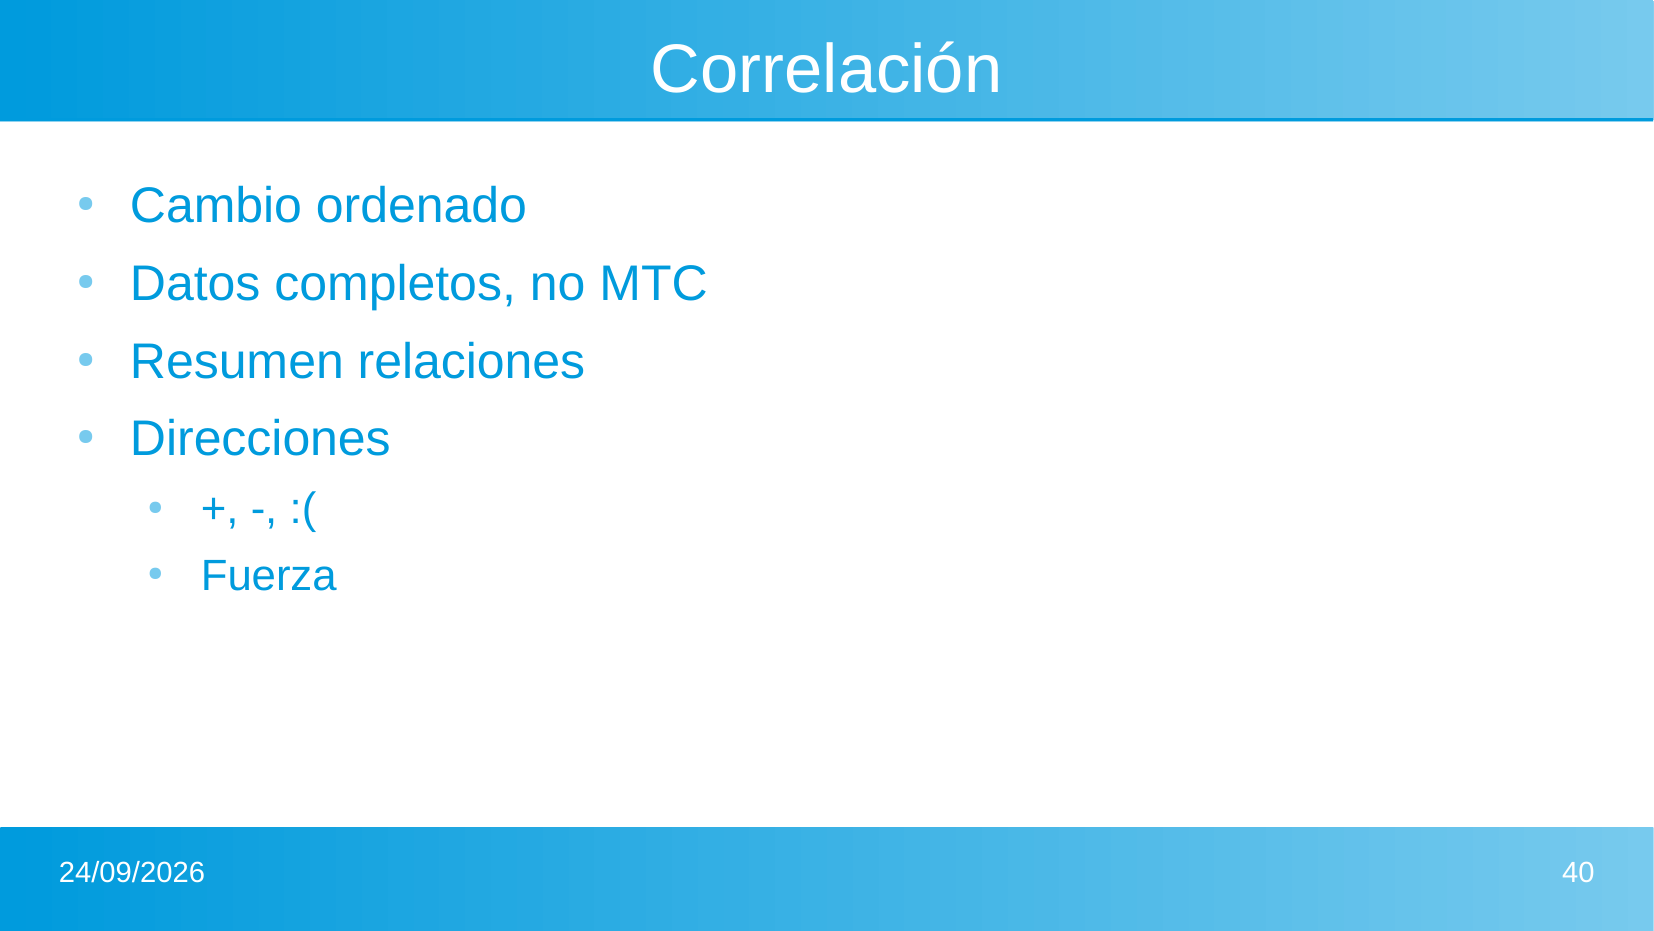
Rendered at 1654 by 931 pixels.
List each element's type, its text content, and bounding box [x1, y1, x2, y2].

list Cambio ordenado Datos completos, no MTC Resumen relaciones Direcciones +, -, :( Fuerza [59, 177, 1595, 768]
title Correlación [59, 29, 1595, 108]
